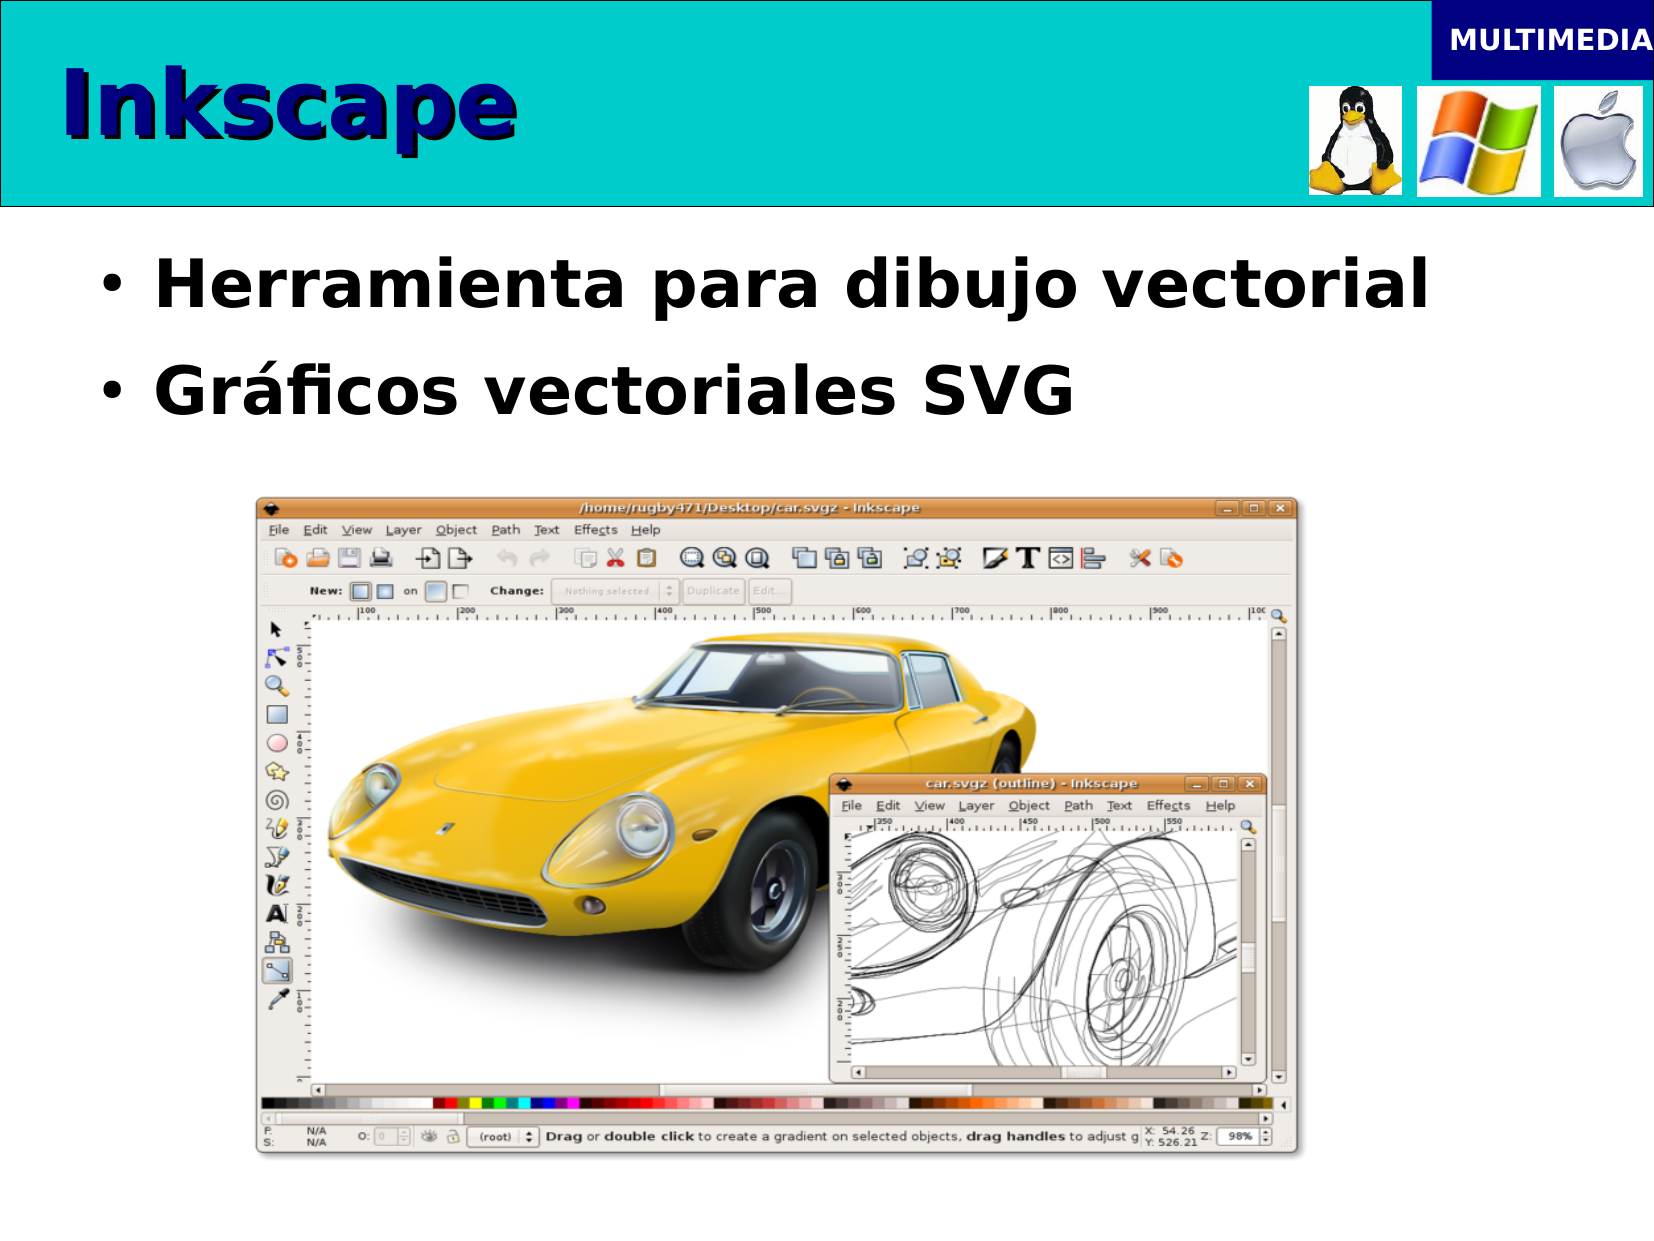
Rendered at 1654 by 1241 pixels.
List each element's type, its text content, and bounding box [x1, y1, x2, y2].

picture [251, 493, 1307, 1161]
list Herramienta para dibujo vectorial Gráficos vectoriales SVG [82, 245, 1571, 1094]
title Inkscape [59, 22, 1654, 185]
picture [1554, 86, 1643, 197]
text_box MULTIMEDIA [1431, 0, 1654, 81]
picture [1309, 86, 1402, 195]
picture [1417, 86, 1541, 197]
